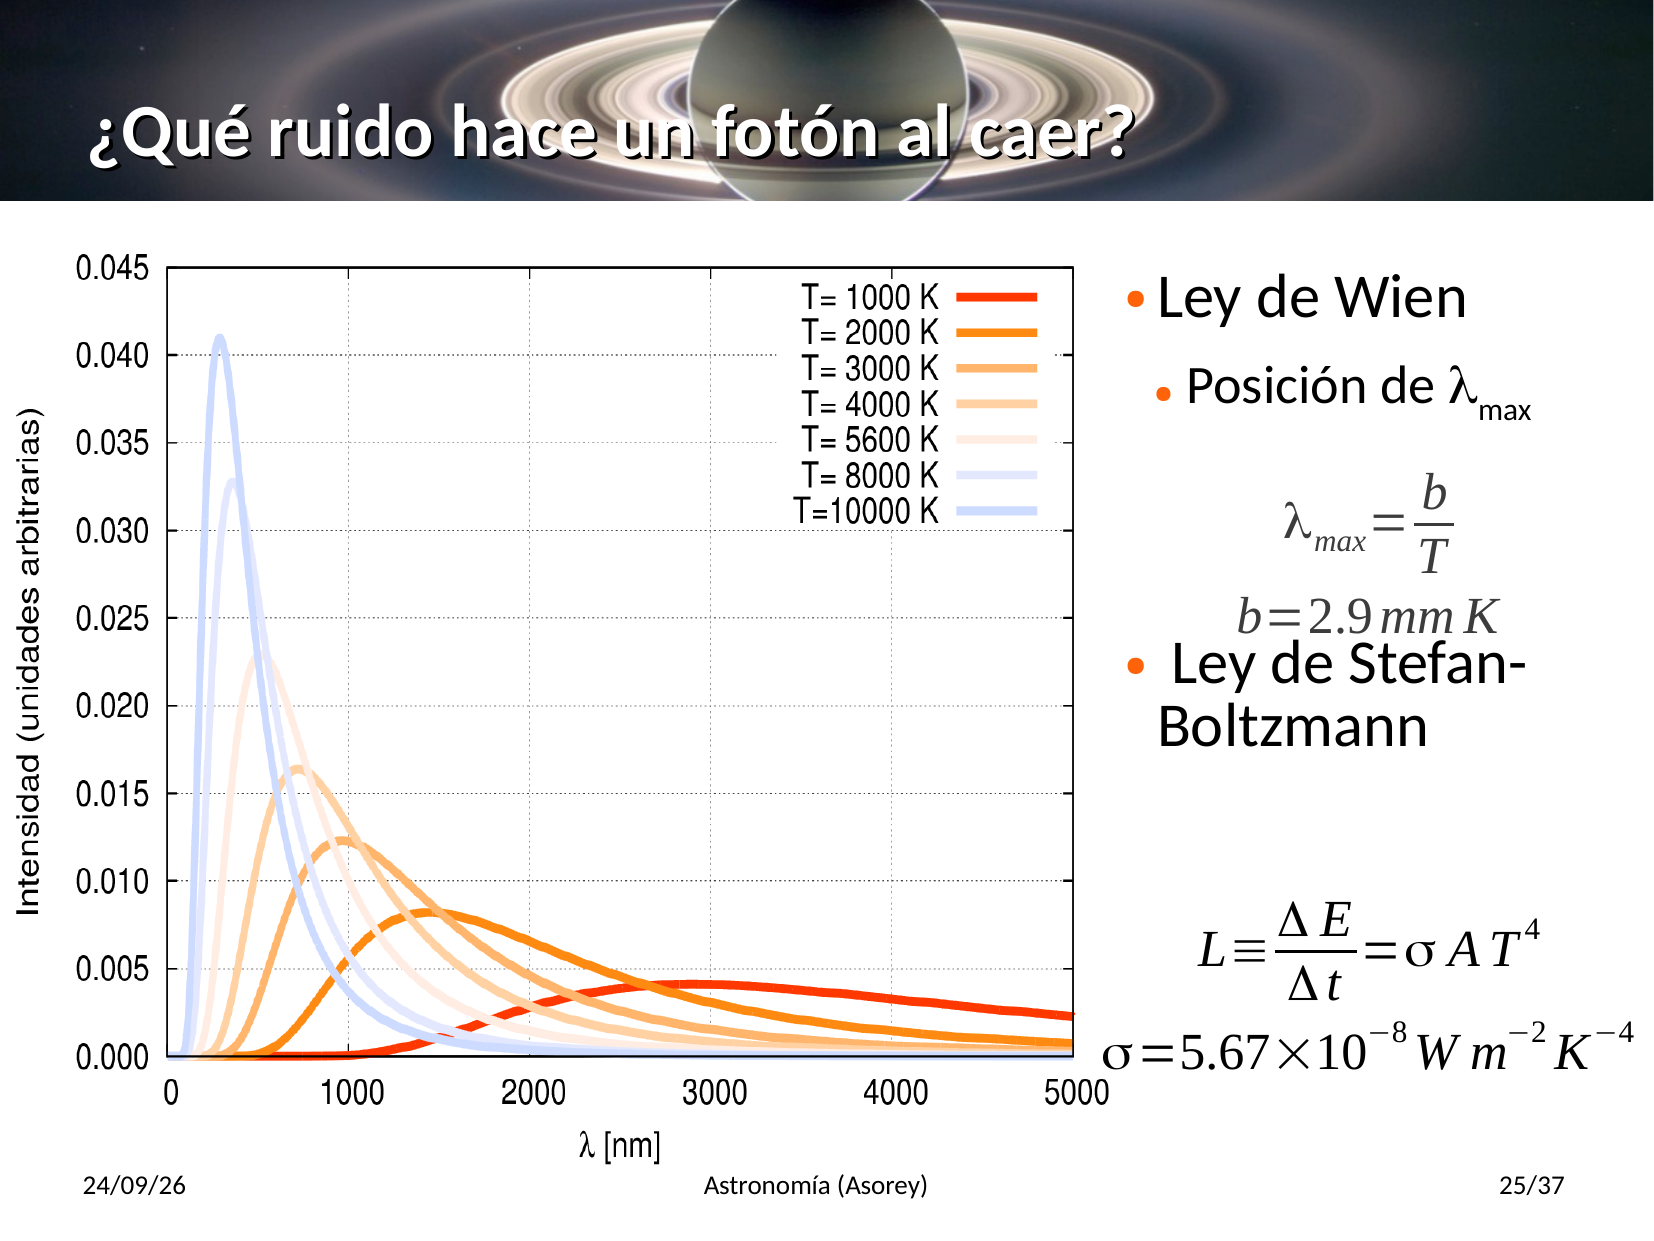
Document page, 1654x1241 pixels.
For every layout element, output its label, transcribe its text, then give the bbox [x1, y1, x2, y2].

picture [0, 0, 1654, 201]
chart [1230, 462, 1509, 646]
list Ley de Wien Posición de lmax Ley de Stefan-Boltzmann [1095, 270, 1643, 1171]
chart [1095, 889, 1642, 1081]
picture [4, 224, 1126, 1171]
title ¿Qué ruido hace un fotón al caer? [86, 49, 1576, 226]
